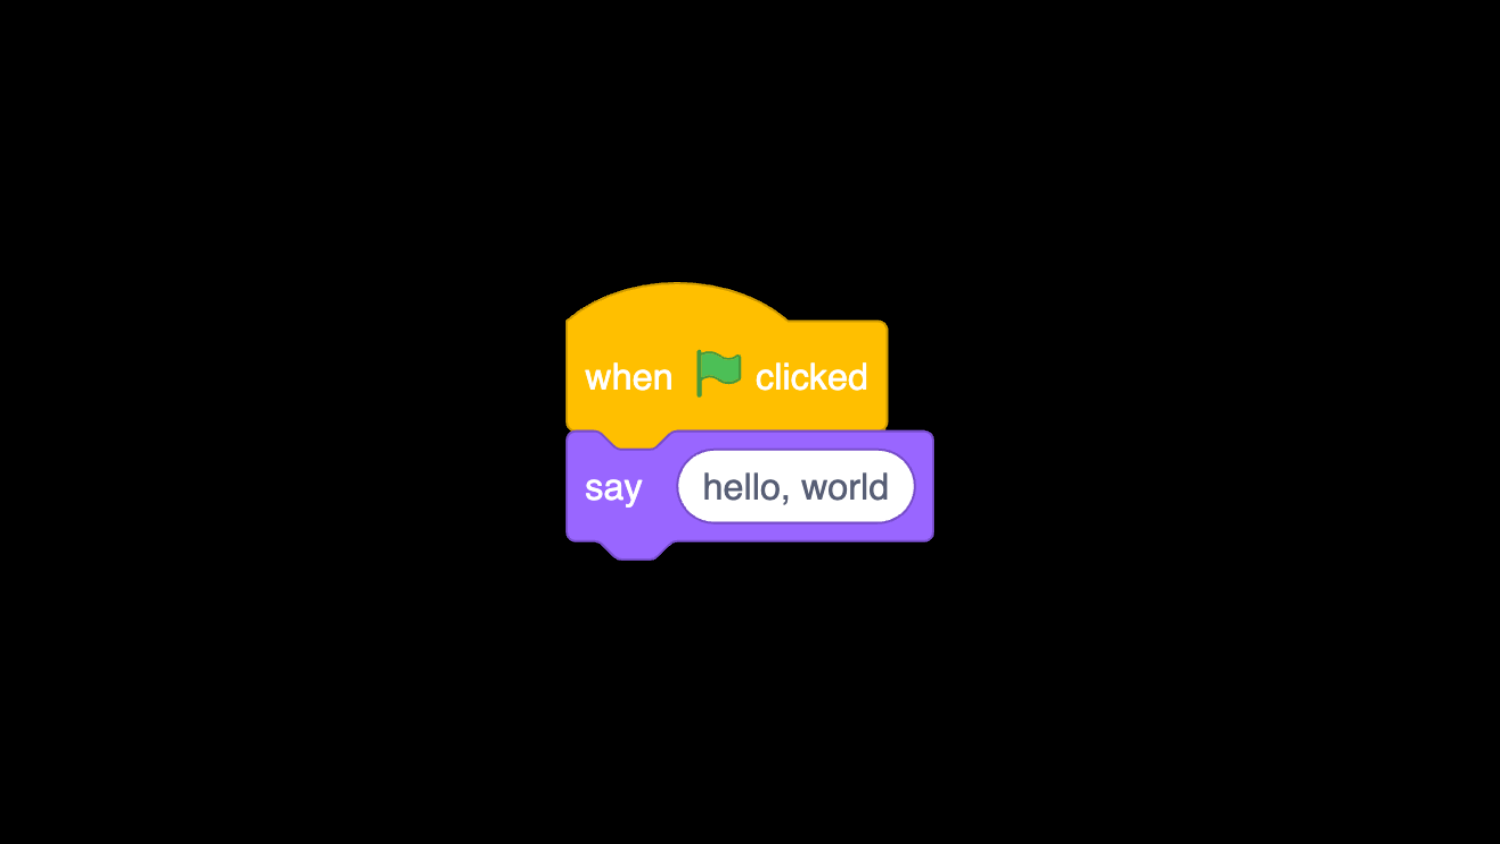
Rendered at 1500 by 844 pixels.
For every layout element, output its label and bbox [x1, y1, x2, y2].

picture [562, 282, 938, 562]
